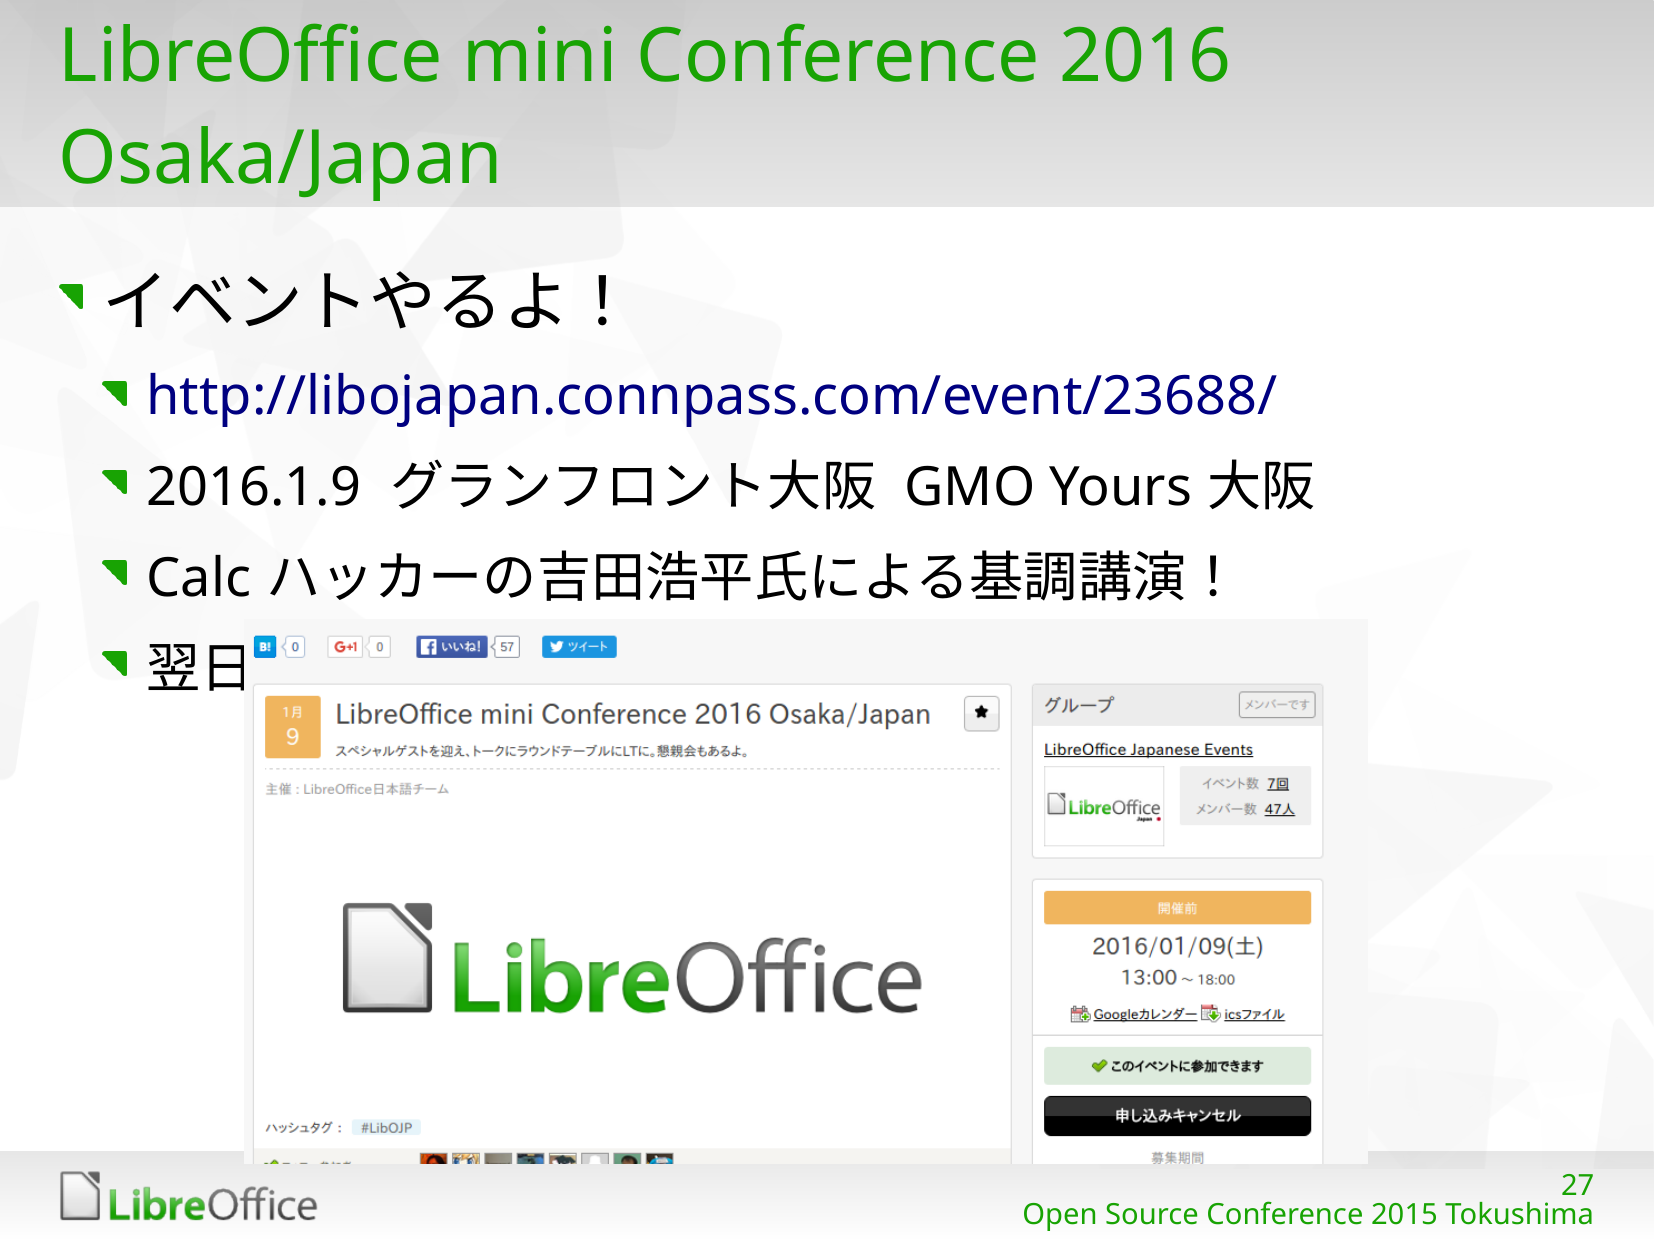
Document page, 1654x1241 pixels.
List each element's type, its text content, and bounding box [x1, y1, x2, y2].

picture [0, 0, 783, 931]
list イベントやるよ！ http://libojapan.connpass.com/event/23688/ 2016.1.9 グランフロント大阪 GMO Yours大阪 Calcハッカーの吉田浩平氏による基調講演！ 翌日はHackFestやるよ！ [59, 248, 1595, 968]
picture [41, 548, 1654, 1240]
title LibreOffice mini Conference 2016 Osaka/Japan [59, 28, 1595, 179]
